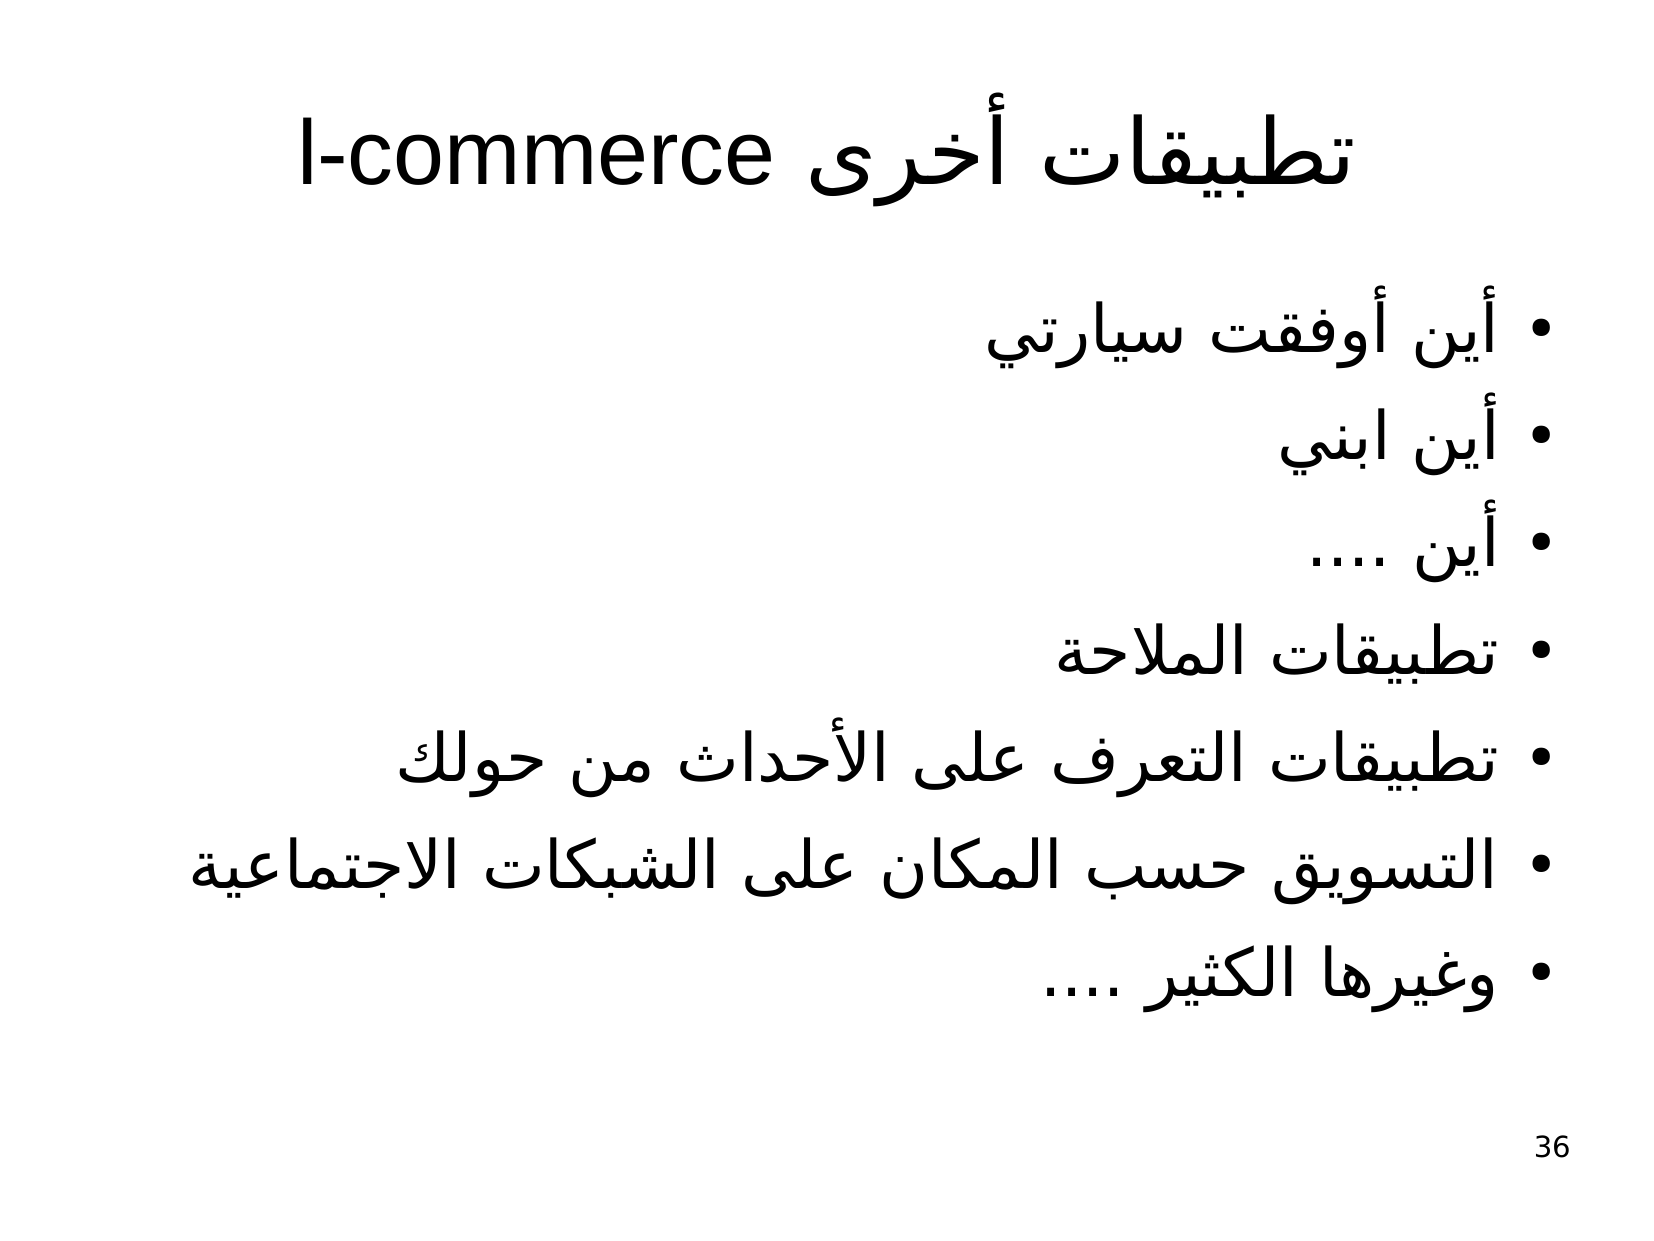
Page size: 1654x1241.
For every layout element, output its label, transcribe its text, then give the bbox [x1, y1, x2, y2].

list أين أوفقت سيارتي أين ابني أين .... تطبيقات الملاحة تطبيقات التعرف على الأحداث من حولك التسويق حسب المكان على الشبكات الاجتماعية وغيرها الكثير .... [82, 290, 1571, 1123]
title تطبيقات أخرى l-commerce [82, 49, 1571, 257]
